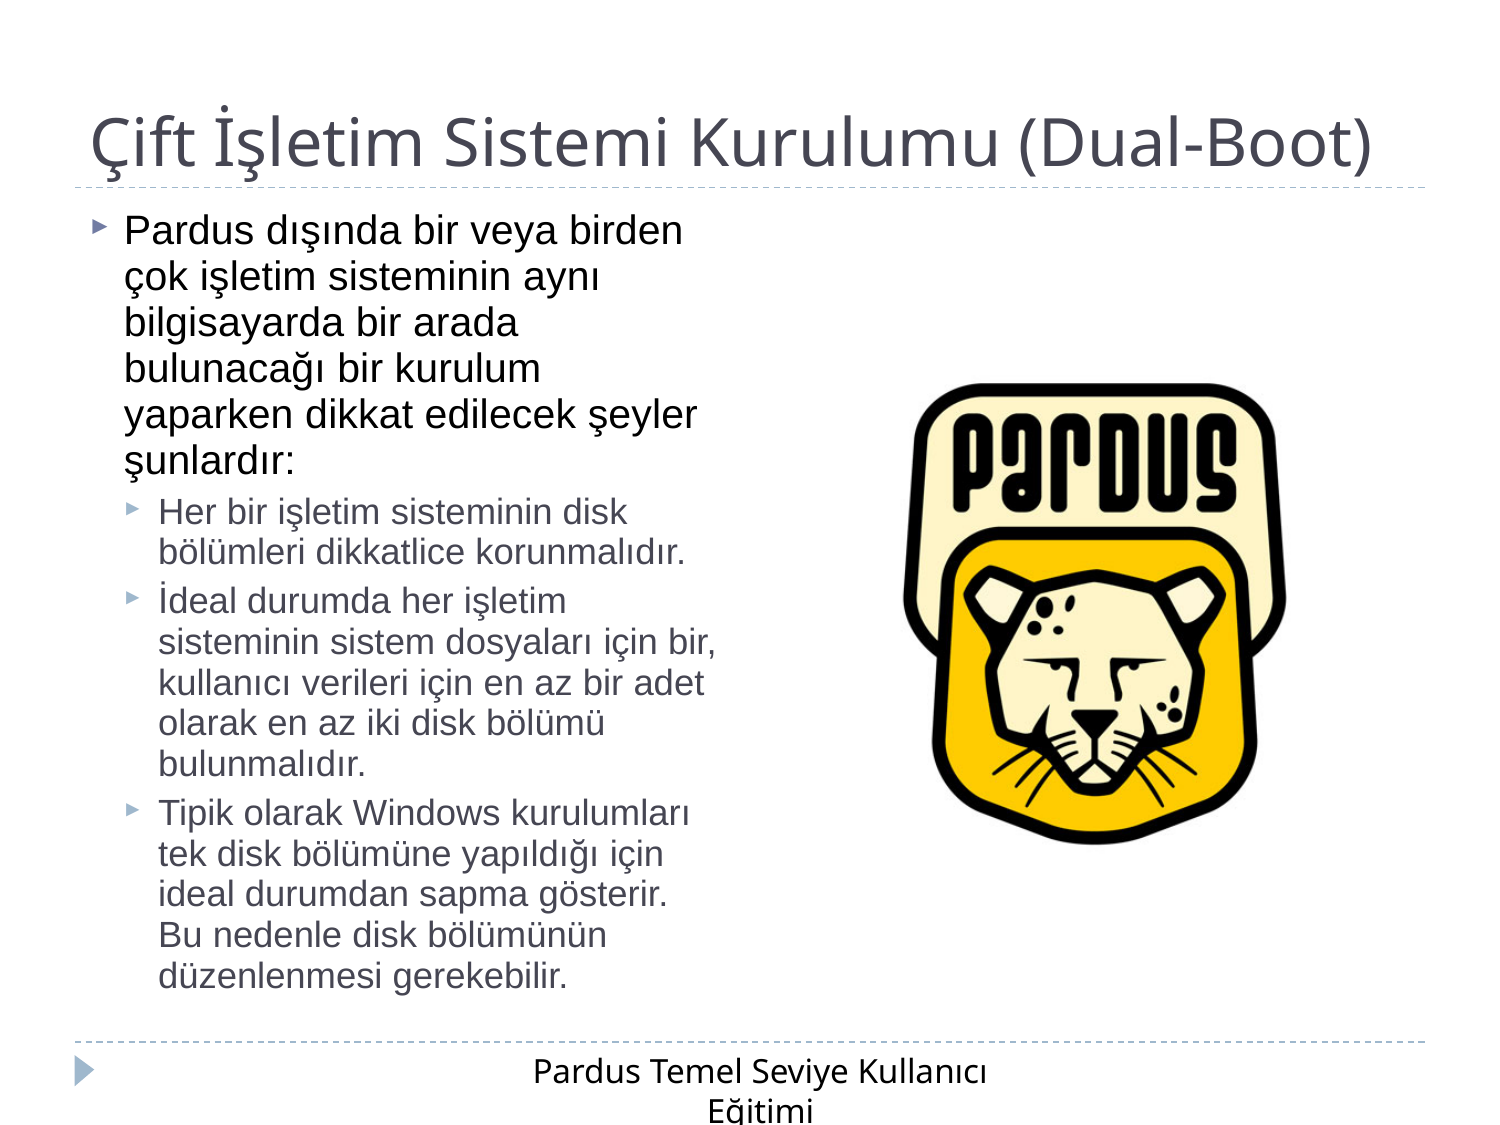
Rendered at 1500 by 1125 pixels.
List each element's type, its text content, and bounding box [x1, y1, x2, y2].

title Çift İşletim Sistemi Kurulumu (Dual-Boot) [75, 37, 1425, 188]
picture [759, 340, 1423, 869]
list Pardus dışında bir veya birden çok işletim sisteminin aynı bilgisayarda bir arada bulunacağı bir kurulum yaparken dikkat edilecek şeyler şunlardır: Her bir işletim sisteminin disk bölümleri dikkatlice korunmalıdır. İdeal durumda her işletim sisteminin sistem dosyaları için bir, kullanıcı verileri için en az bir adet olarak en az iki disk bölümü bulunmalıdır. Tipik olarak Windows kurulumları tek disk bölümüne yapıldığı için ideal durumdan sapma gösterir. Bu nedenle disk bölümünün düzenlenmesi gerekebilir. [75, 200, 738, 1010]
